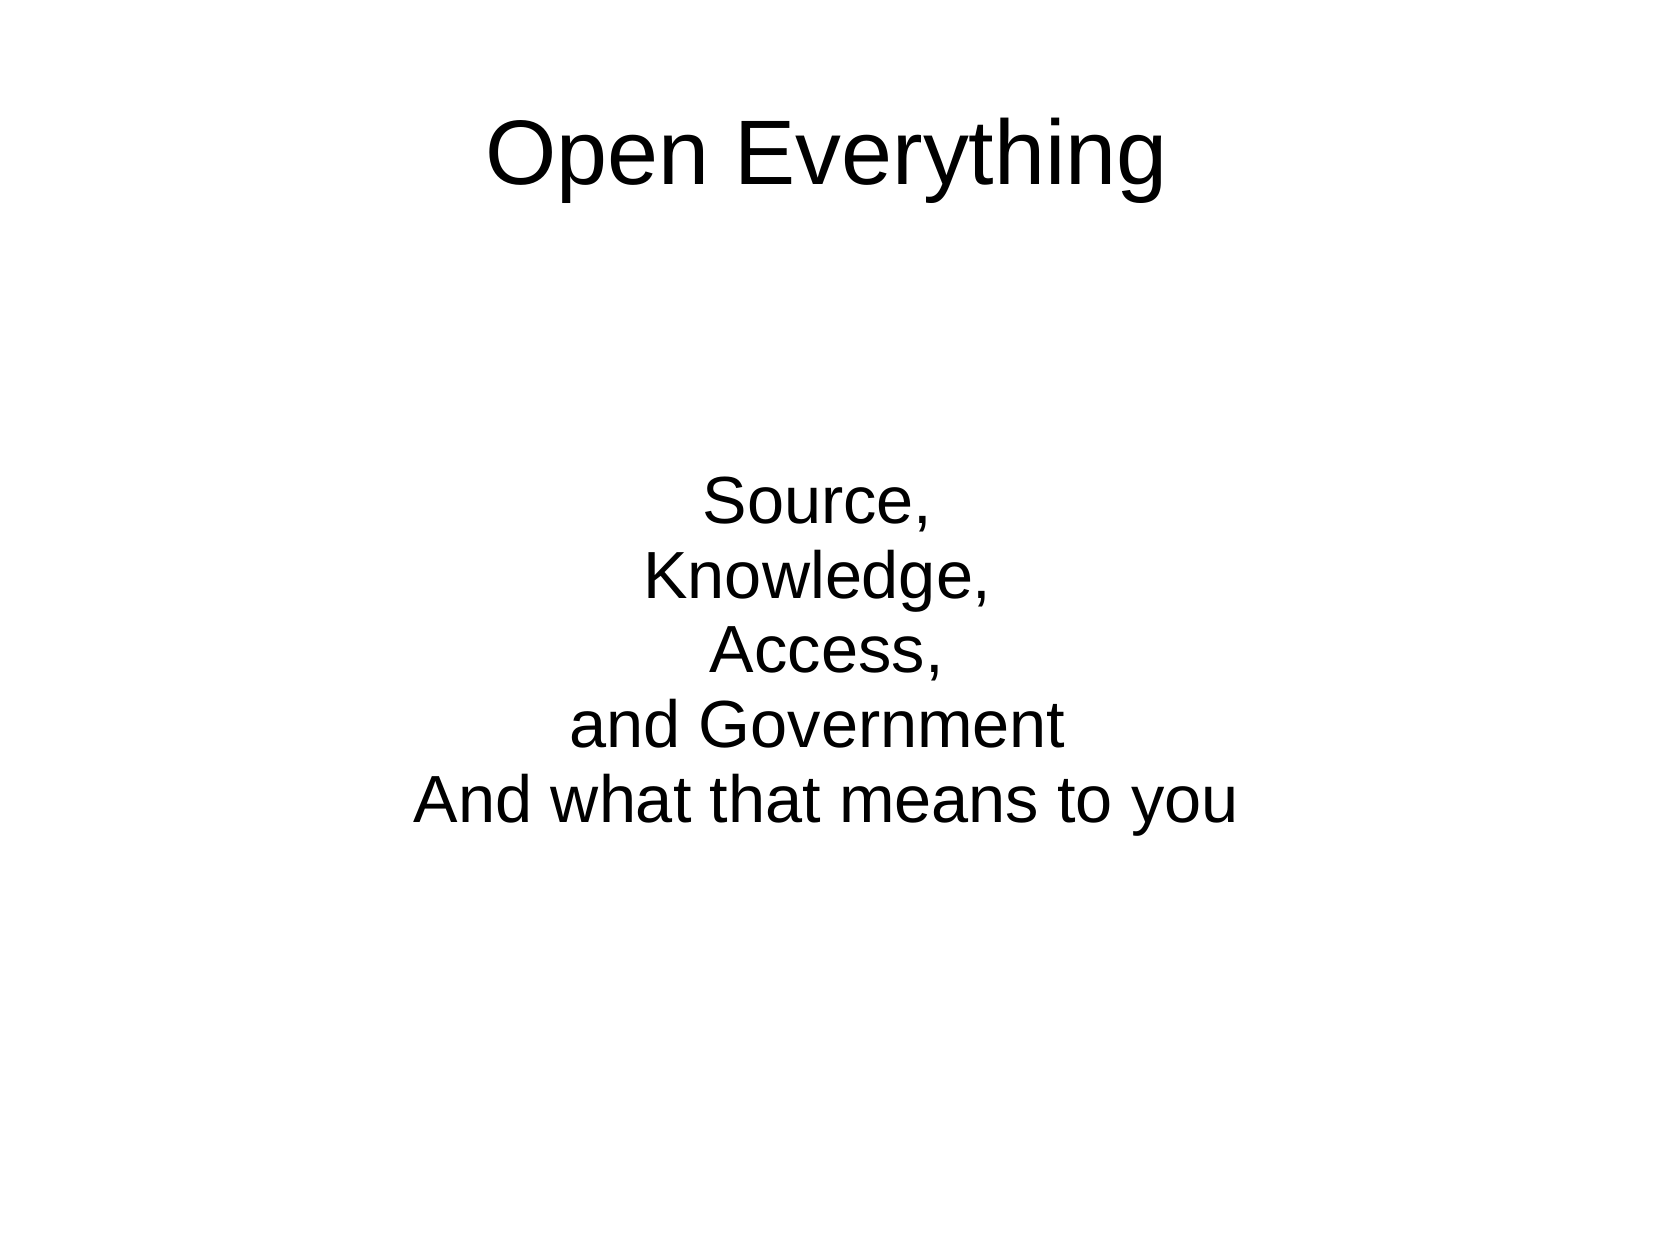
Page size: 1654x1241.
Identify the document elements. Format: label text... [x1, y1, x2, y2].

subtitle Source, Knowledge, Access, and Government And what that means to you [82, 290, 1571, 1010]
title Open Everything [82, 49, 1571, 257]
